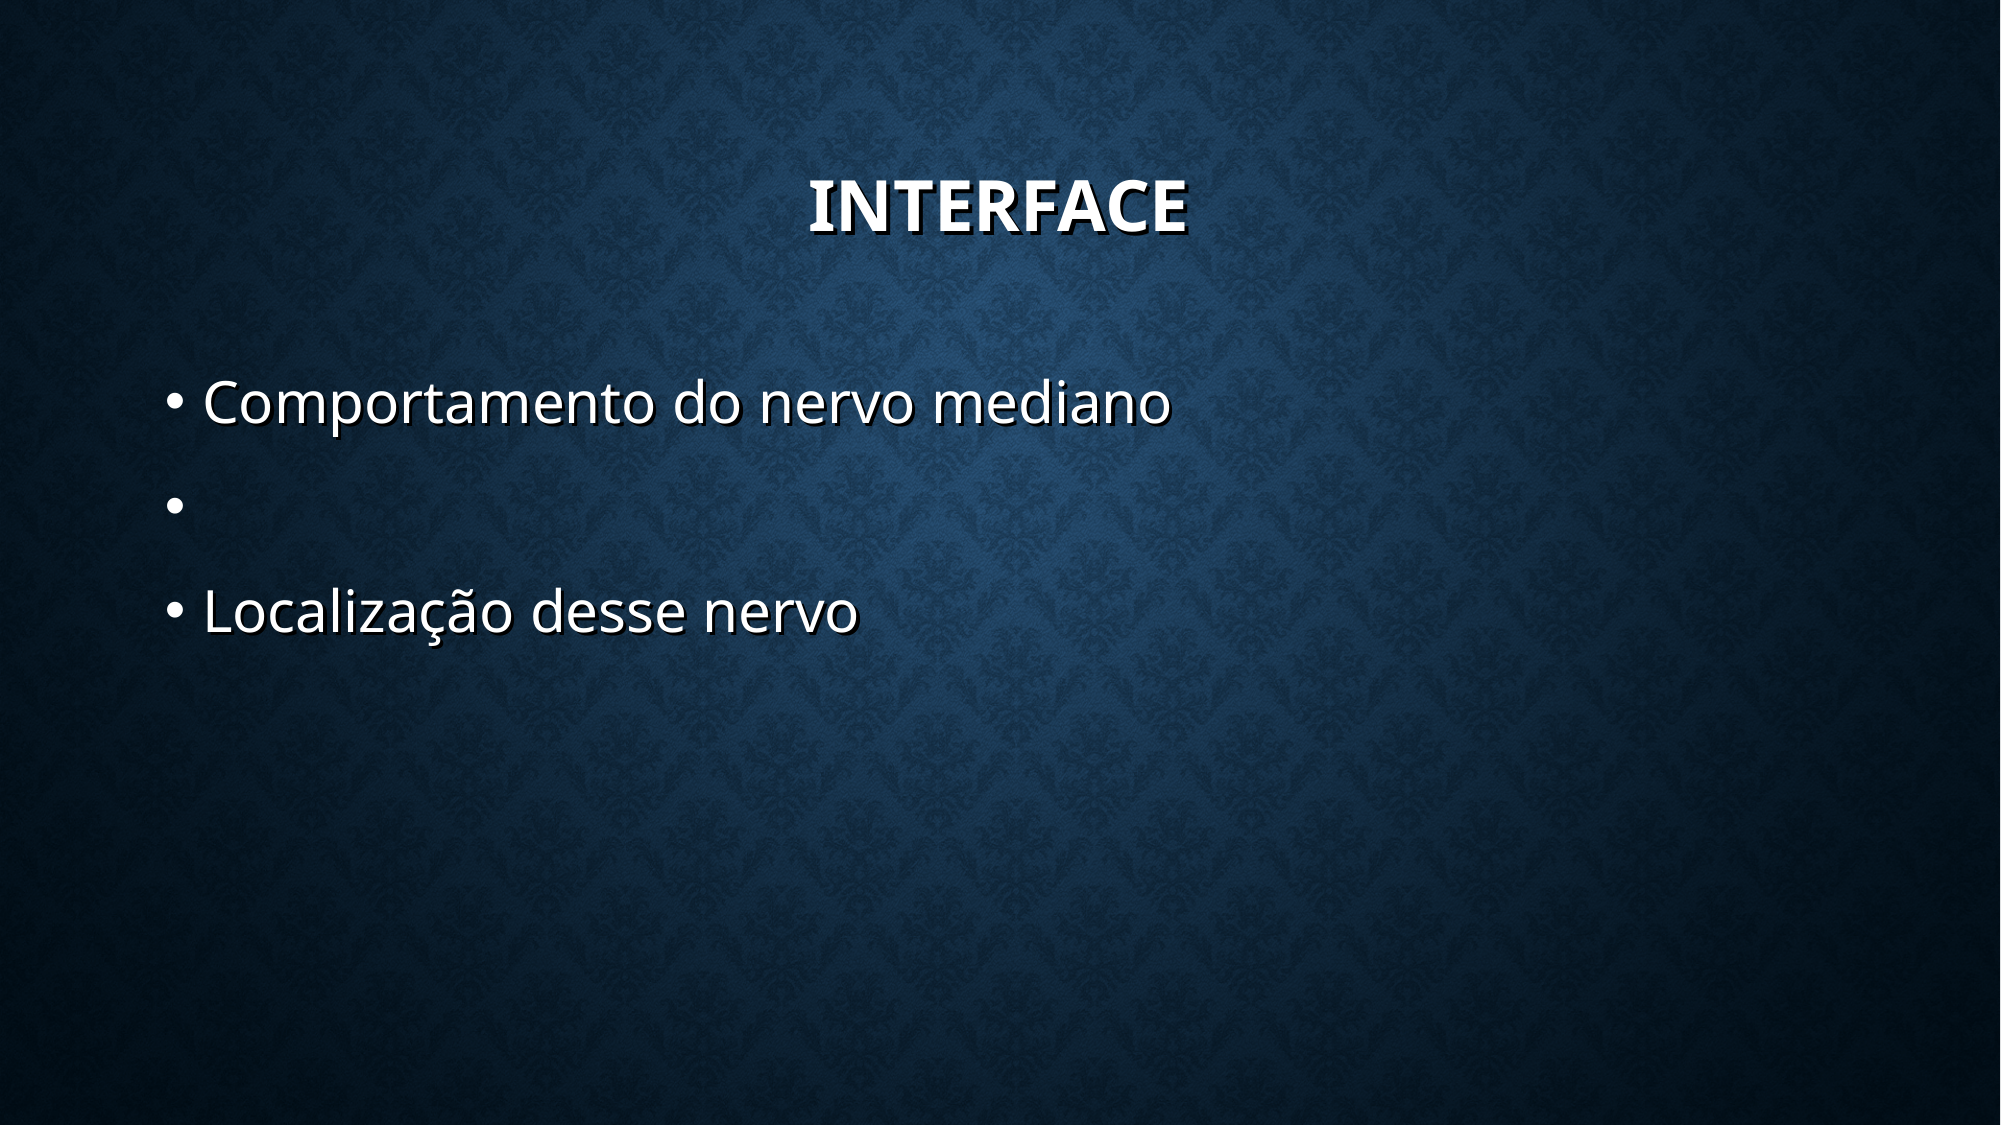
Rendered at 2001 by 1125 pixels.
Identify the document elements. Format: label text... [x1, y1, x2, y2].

list Comportamento do nervo mediano Localização desse nervo [149, 343, 1849, 950]
title interface [149, 99, 1849, 318]
